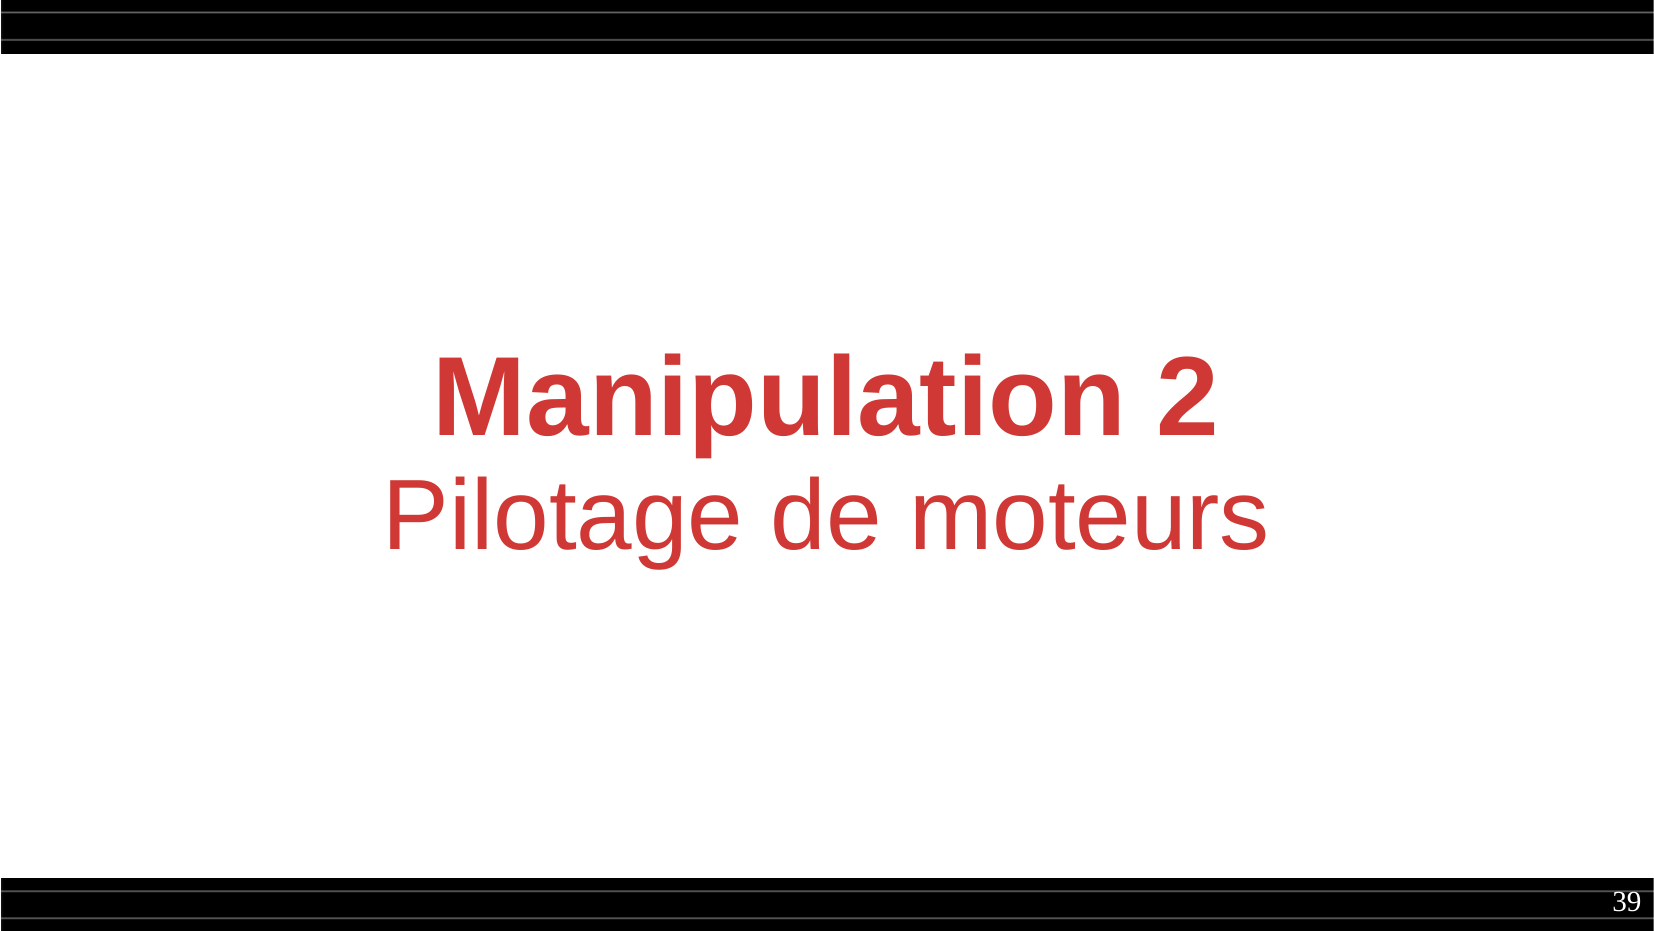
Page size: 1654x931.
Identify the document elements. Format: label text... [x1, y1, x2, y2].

subtitle Manipulation 2 Pilotage de moteurs [82, 92, 1571, 813]
picture [1, 0, 1654, 54]
picture [1, 878, 1654, 931]
